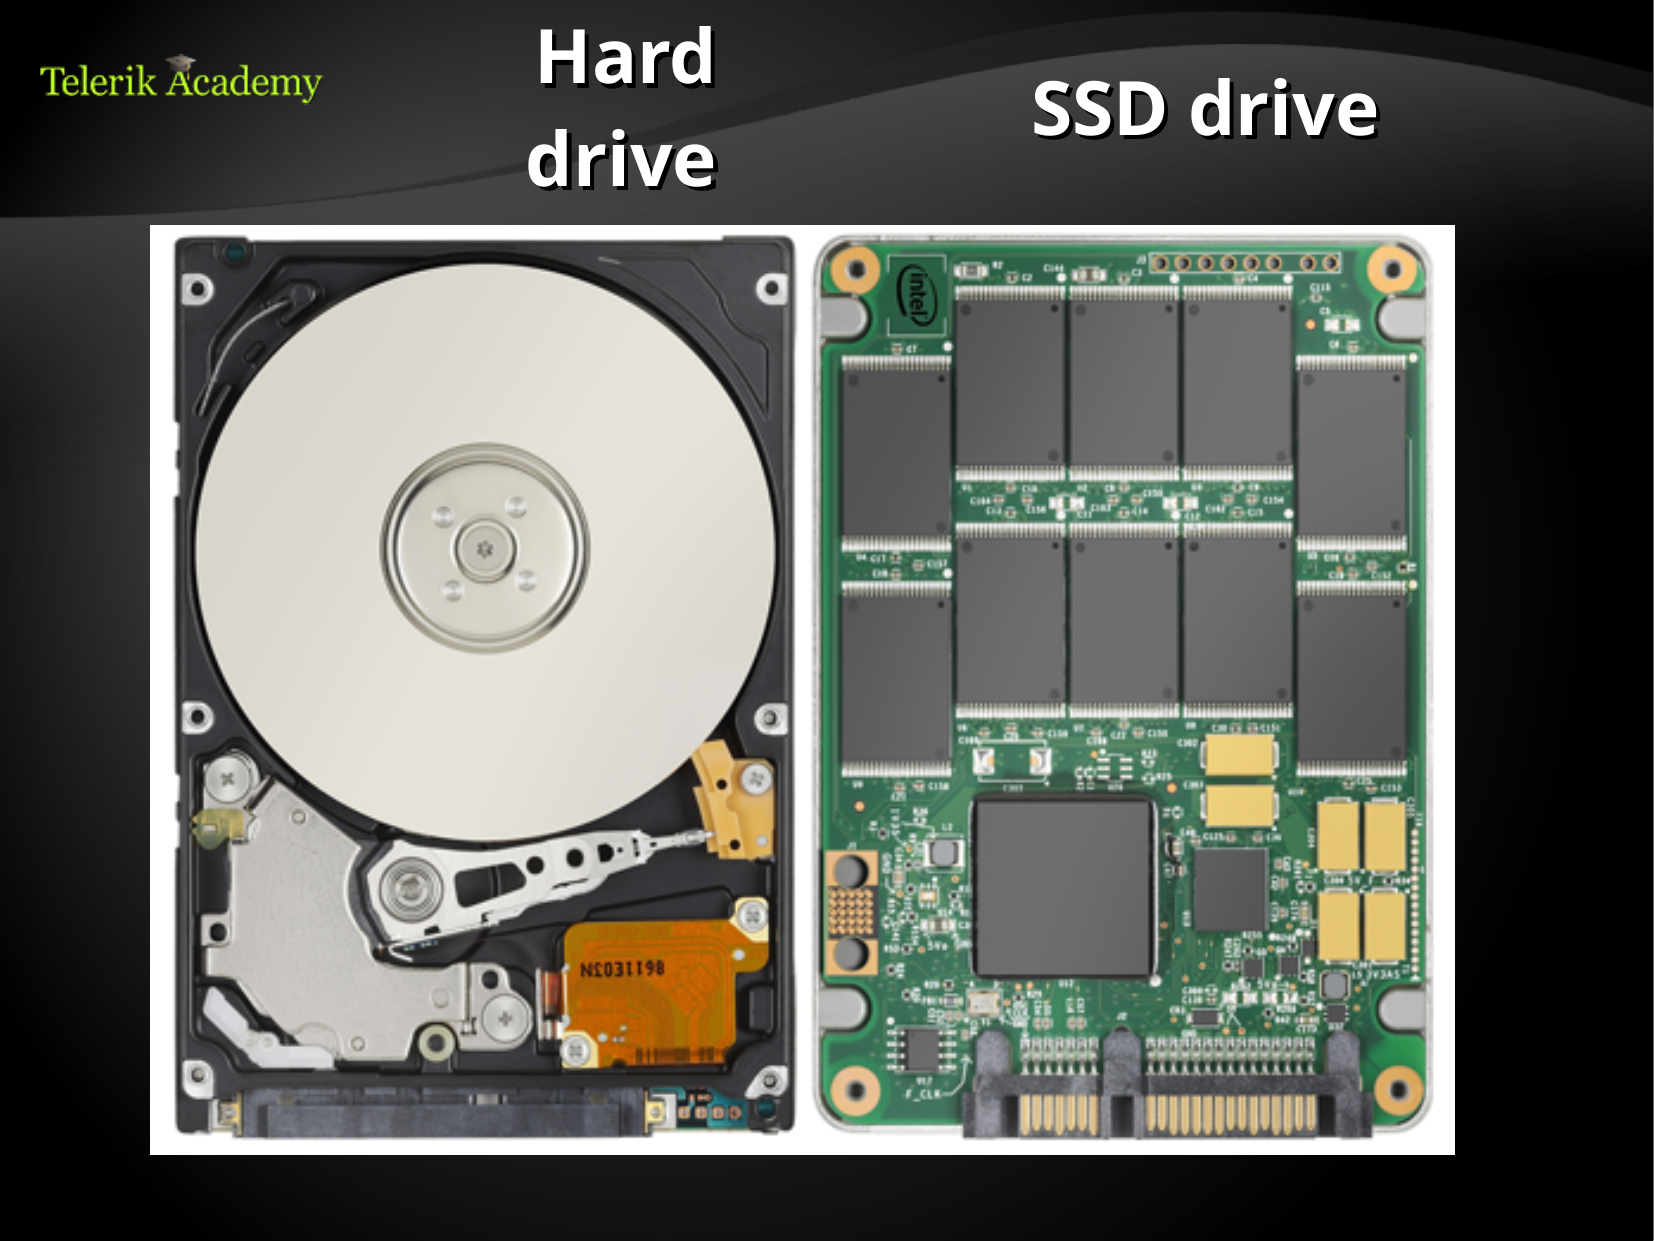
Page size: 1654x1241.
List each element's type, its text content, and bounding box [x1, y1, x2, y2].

picture [0, 0, 1654, 1241]
title Hard drive [357, 45, 718, 167]
title SSD drive [1020, 45, 1381, 167]
